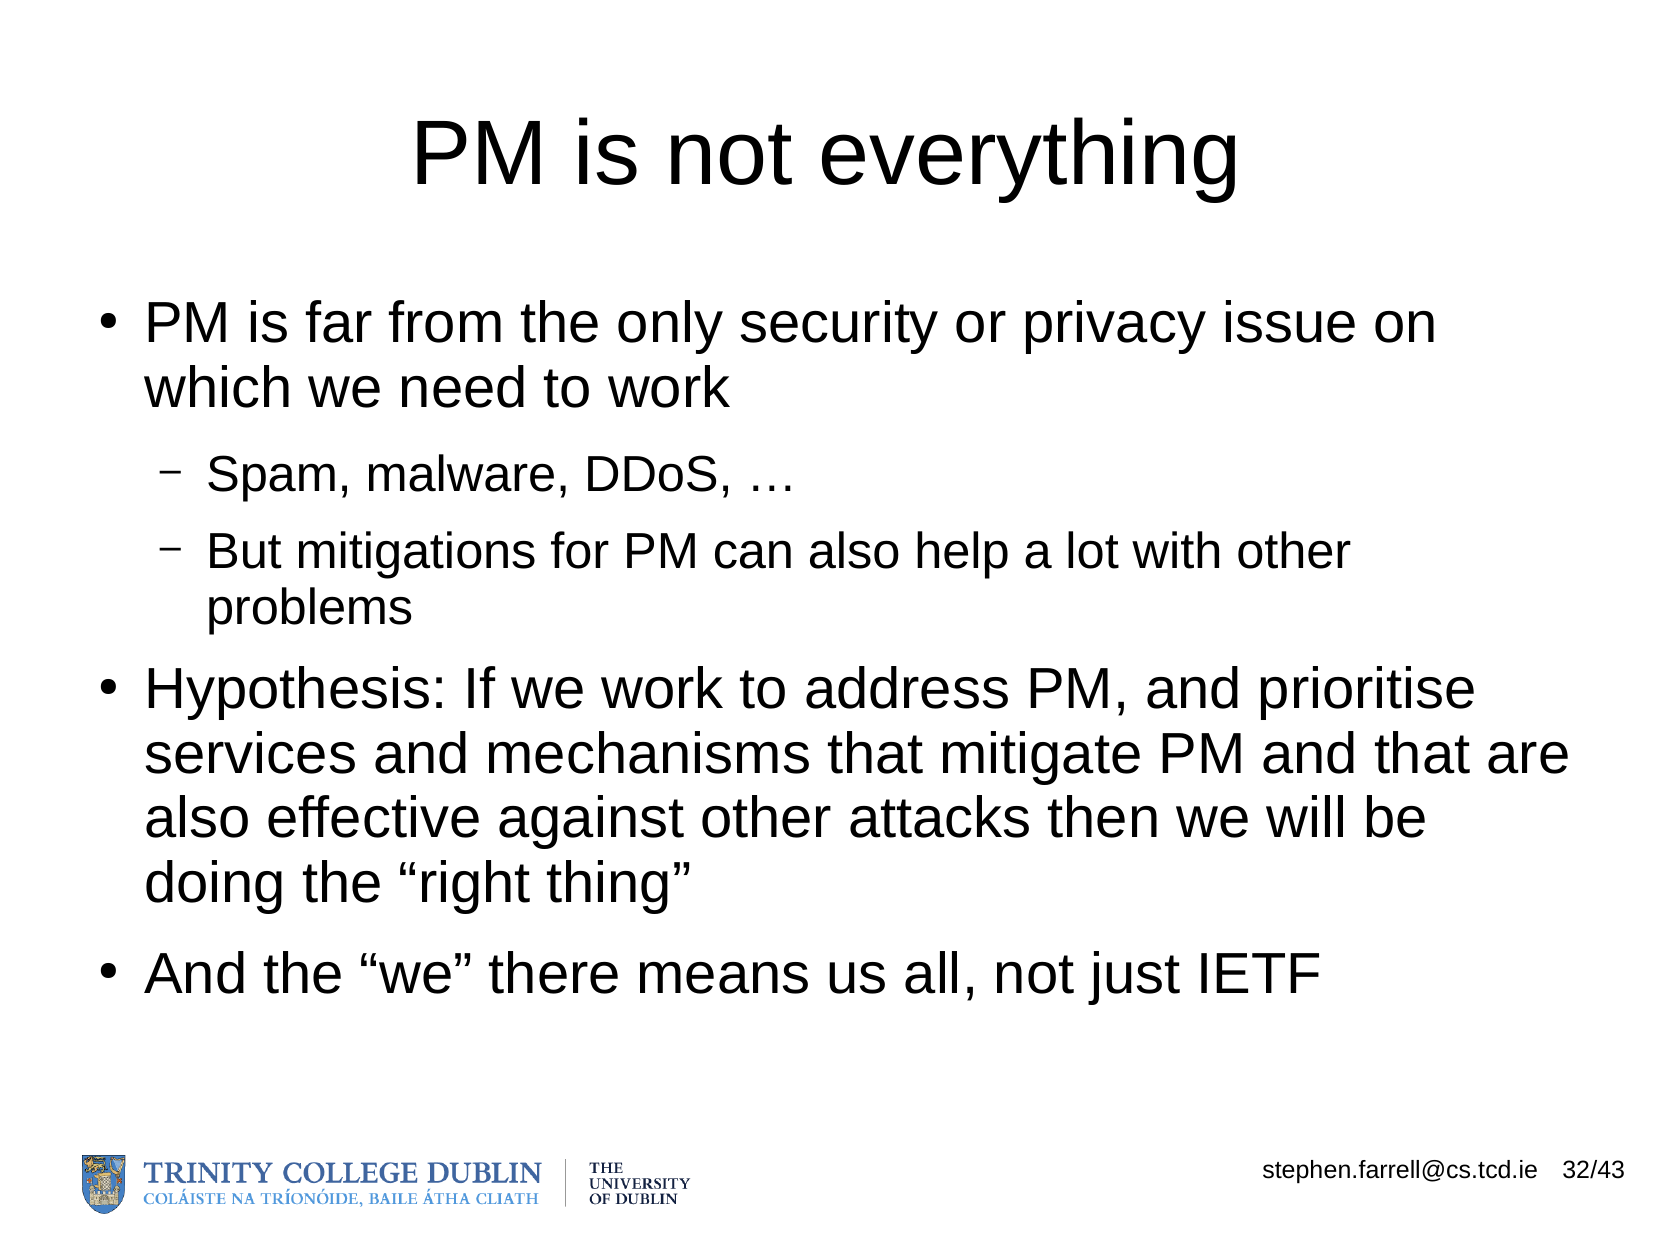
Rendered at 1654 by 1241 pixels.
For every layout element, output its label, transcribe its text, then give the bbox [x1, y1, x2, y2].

picture [82, 1155, 694, 1214]
list PM is far from the only security or privacy issue on which we need to work Spam, malware, DDoS, … But mitigations for PM can also help a lot with other problems Hypothesis: If we work to address PM, and prioritise services and mechanisms that mitigate PM and that are also effective against other attacks then we will be doing the “right thing” And the “we” there means us all, not just IETF [82, 290, 1571, 1010]
title PM is not everything [82, 49, 1571, 257]
